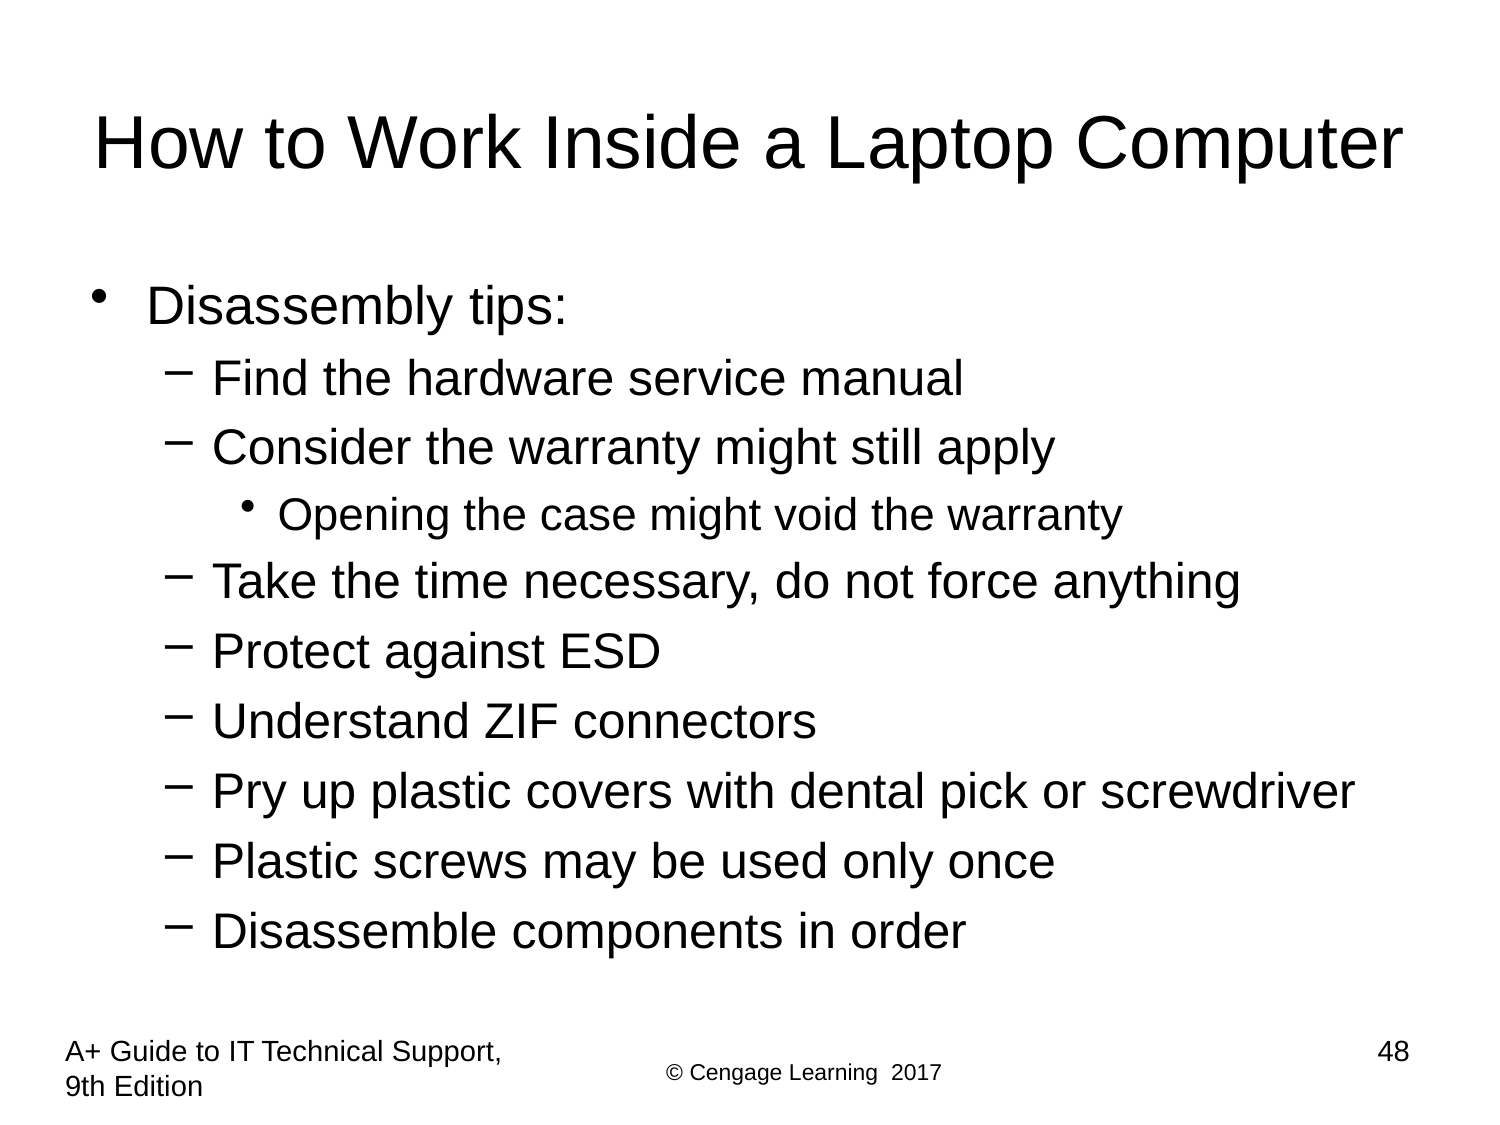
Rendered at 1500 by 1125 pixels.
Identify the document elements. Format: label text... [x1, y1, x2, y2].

list Disassembly tips: Find the hardware service manual Consider the warranty might still apply Opening the case might void the warranty Take the time necessary, do not force anything Protect against ESD Understand ZIF connectors Pry up plastic covers with dental pick or screwdriver Plastic screws may be used only once Disassemble components in order [75, 262, 1425, 1005]
footer A+ Guide to IT Technical Support, 9th Edition [50, 1025, 550, 1104]
slide_number <number> [1074, 1024, 1425, 1103]
title How to Work Inside a Laptop Computer [75, 45, 1425, 233]
